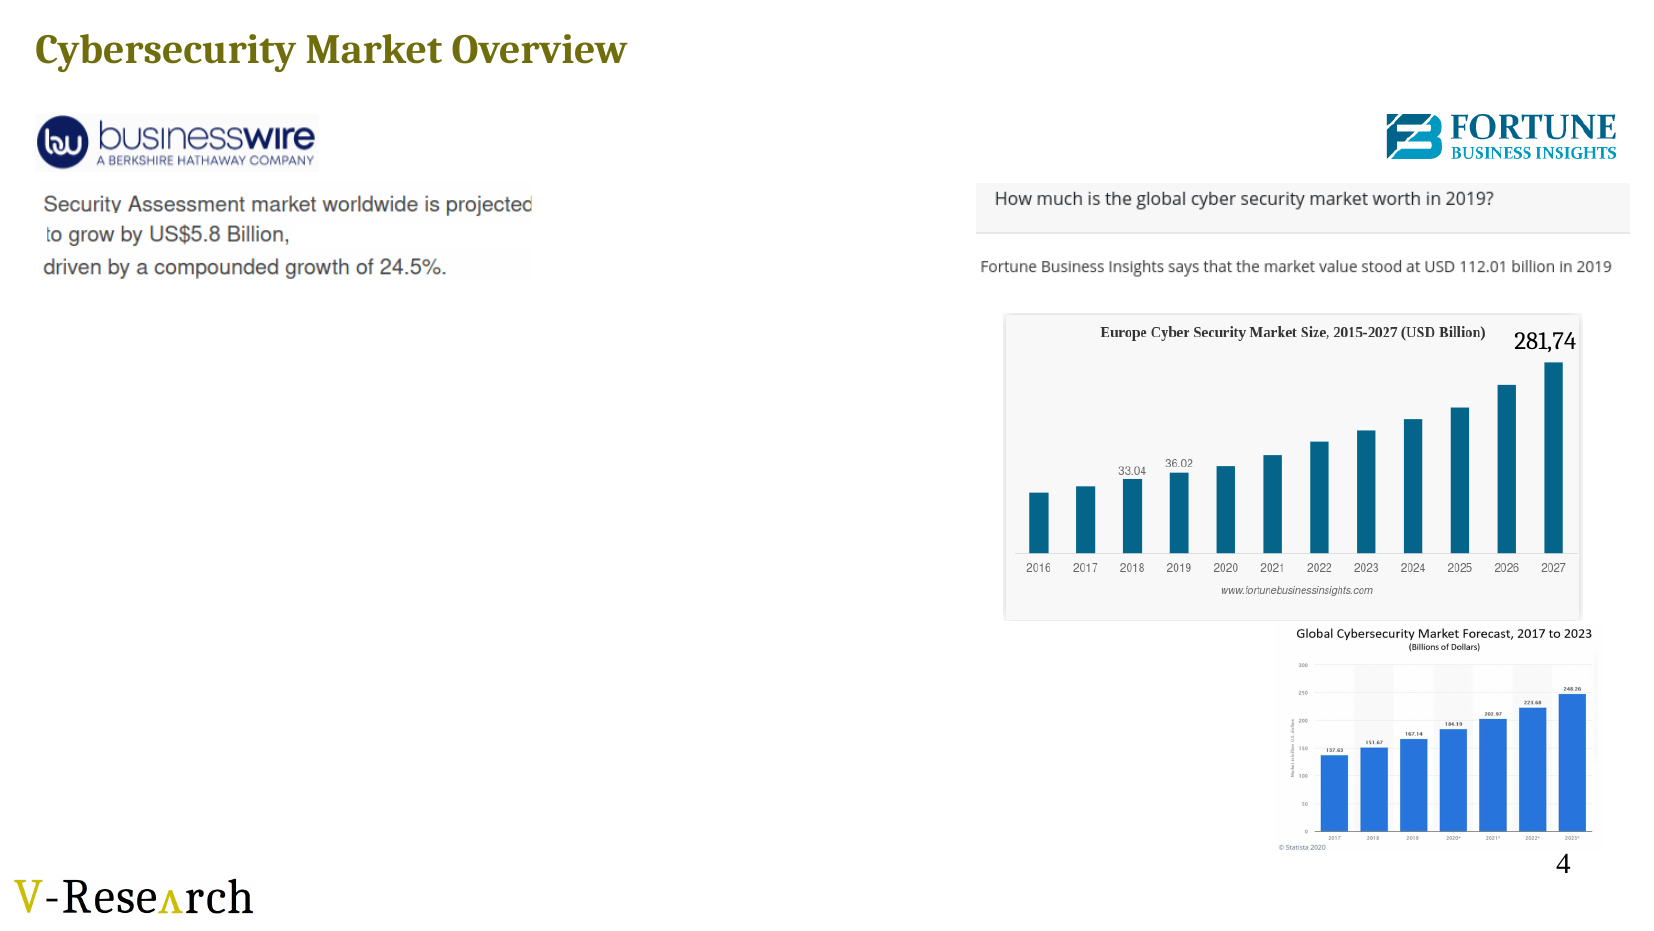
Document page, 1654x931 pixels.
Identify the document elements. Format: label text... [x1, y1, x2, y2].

picture [11, 876, 256, 916]
picture [39, 181, 532, 284]
text_box 281,74 [1499, 319, 1604, 364]
picture [35, 114, 319, 172]
picture [1003, 313, 1583, 621]
picture [976, 183, 1630, 281]
text_box Cybersecurity Market Overview [20, 18, 1171, 91]
picture [1275, 625, 1604, 851]
picture [1383, 112, 1619, 163]
